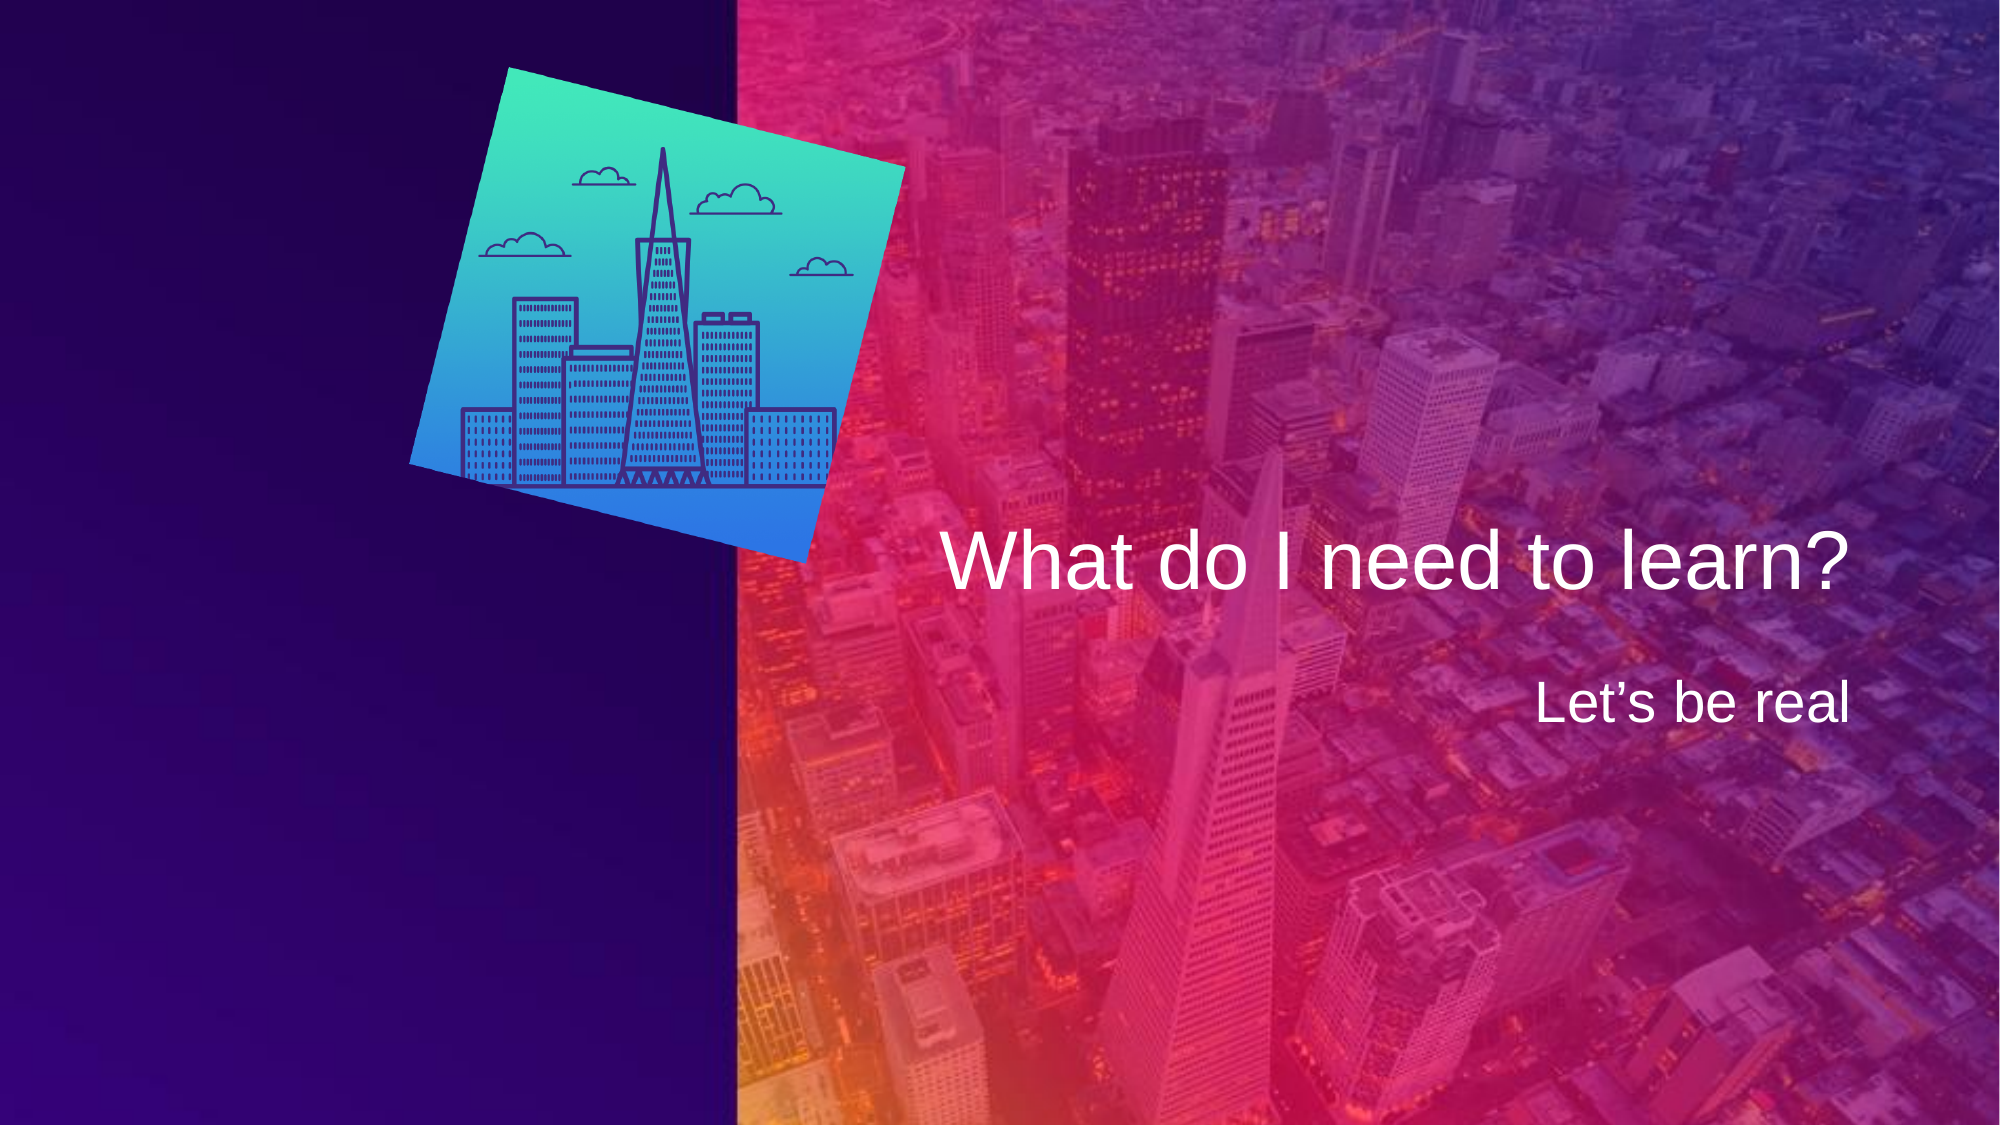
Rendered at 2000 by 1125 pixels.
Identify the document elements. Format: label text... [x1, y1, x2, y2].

title What do I need to learn? [904, 465, 1852, 660]
list Let’s be real [904, 664, 1852, 756]
picture [0, 0, 2000, 1125]
